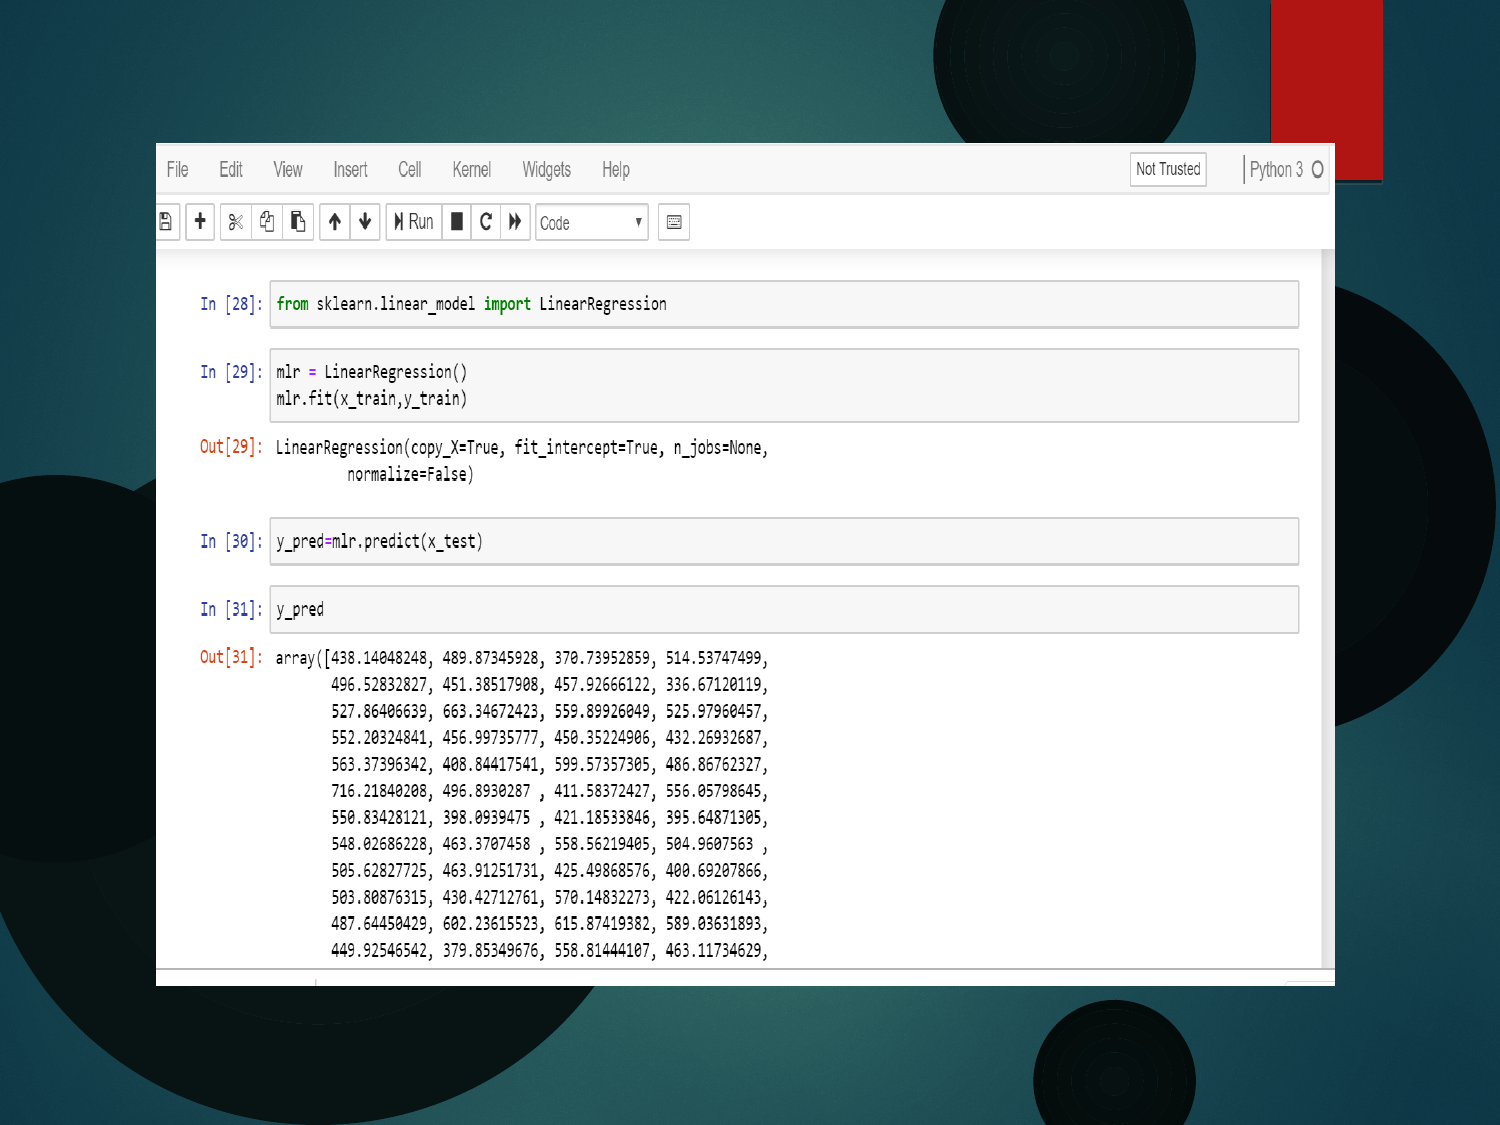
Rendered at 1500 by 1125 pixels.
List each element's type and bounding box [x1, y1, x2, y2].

picture [156, 144, 1335, 986]
